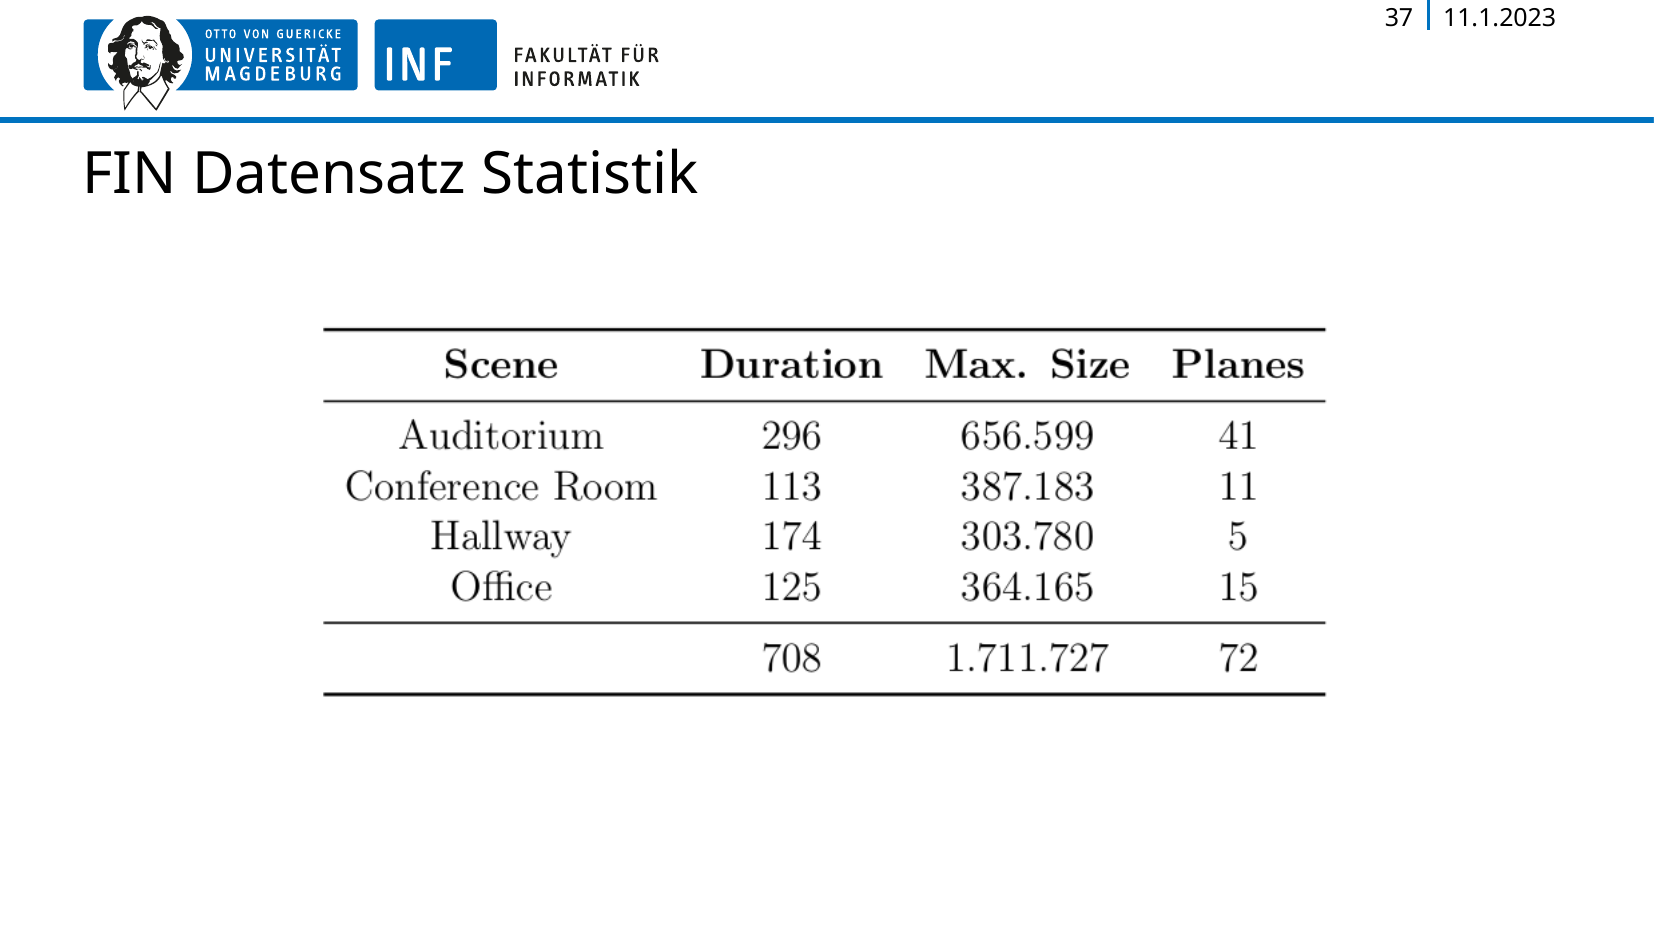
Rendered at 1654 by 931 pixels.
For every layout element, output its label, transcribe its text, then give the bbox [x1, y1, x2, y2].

title FIN Datensatz Statistik [82, 131, 1571, 211]
picture [318, 323, 1336, 702]
